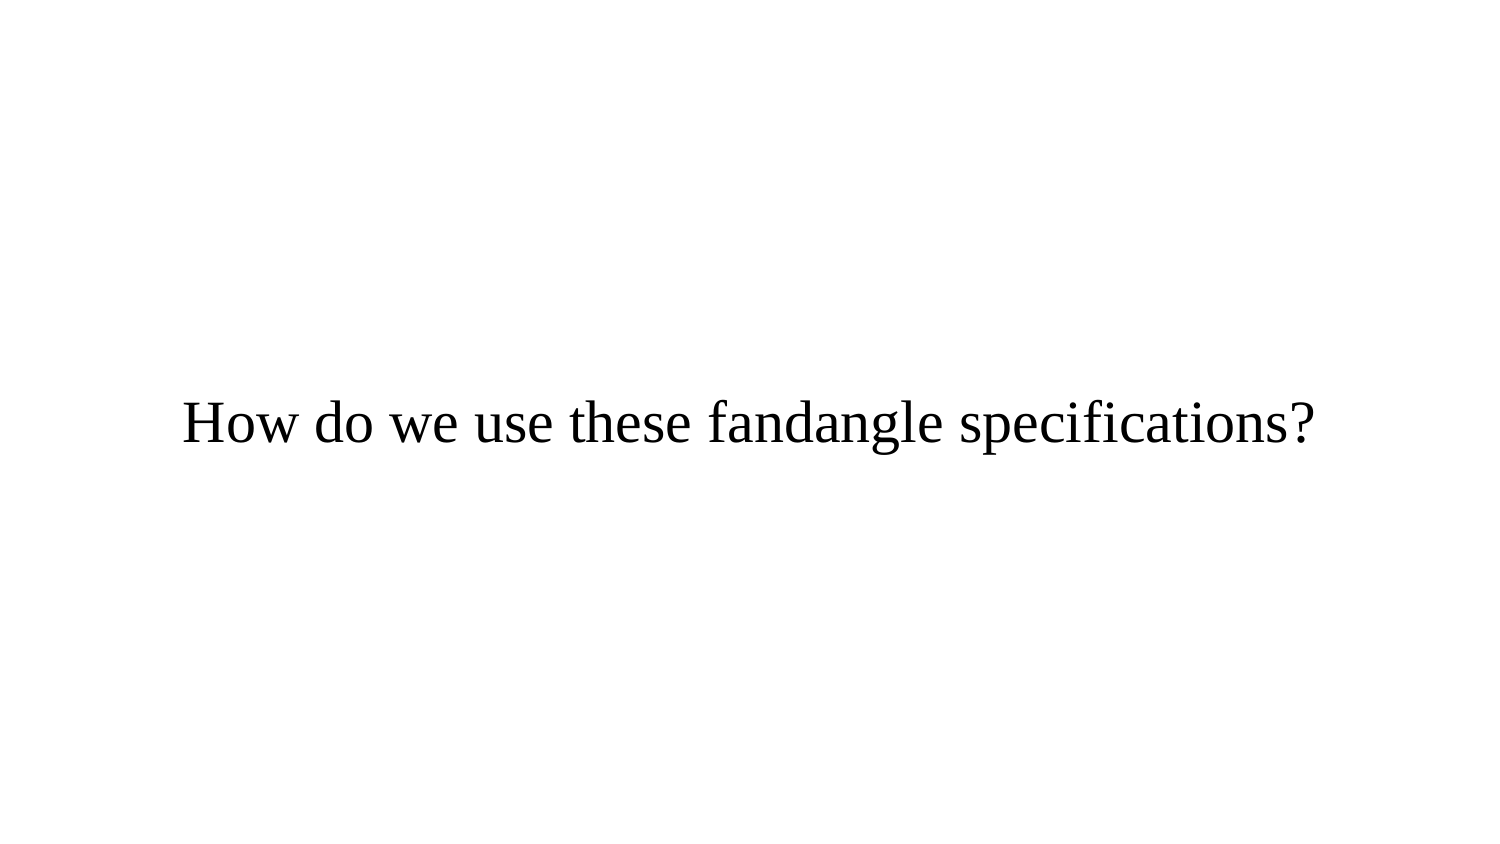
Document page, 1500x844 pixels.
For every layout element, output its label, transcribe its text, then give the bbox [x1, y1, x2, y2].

title How do we use these fandangle specifications? [51, 352, 1449, 491]
